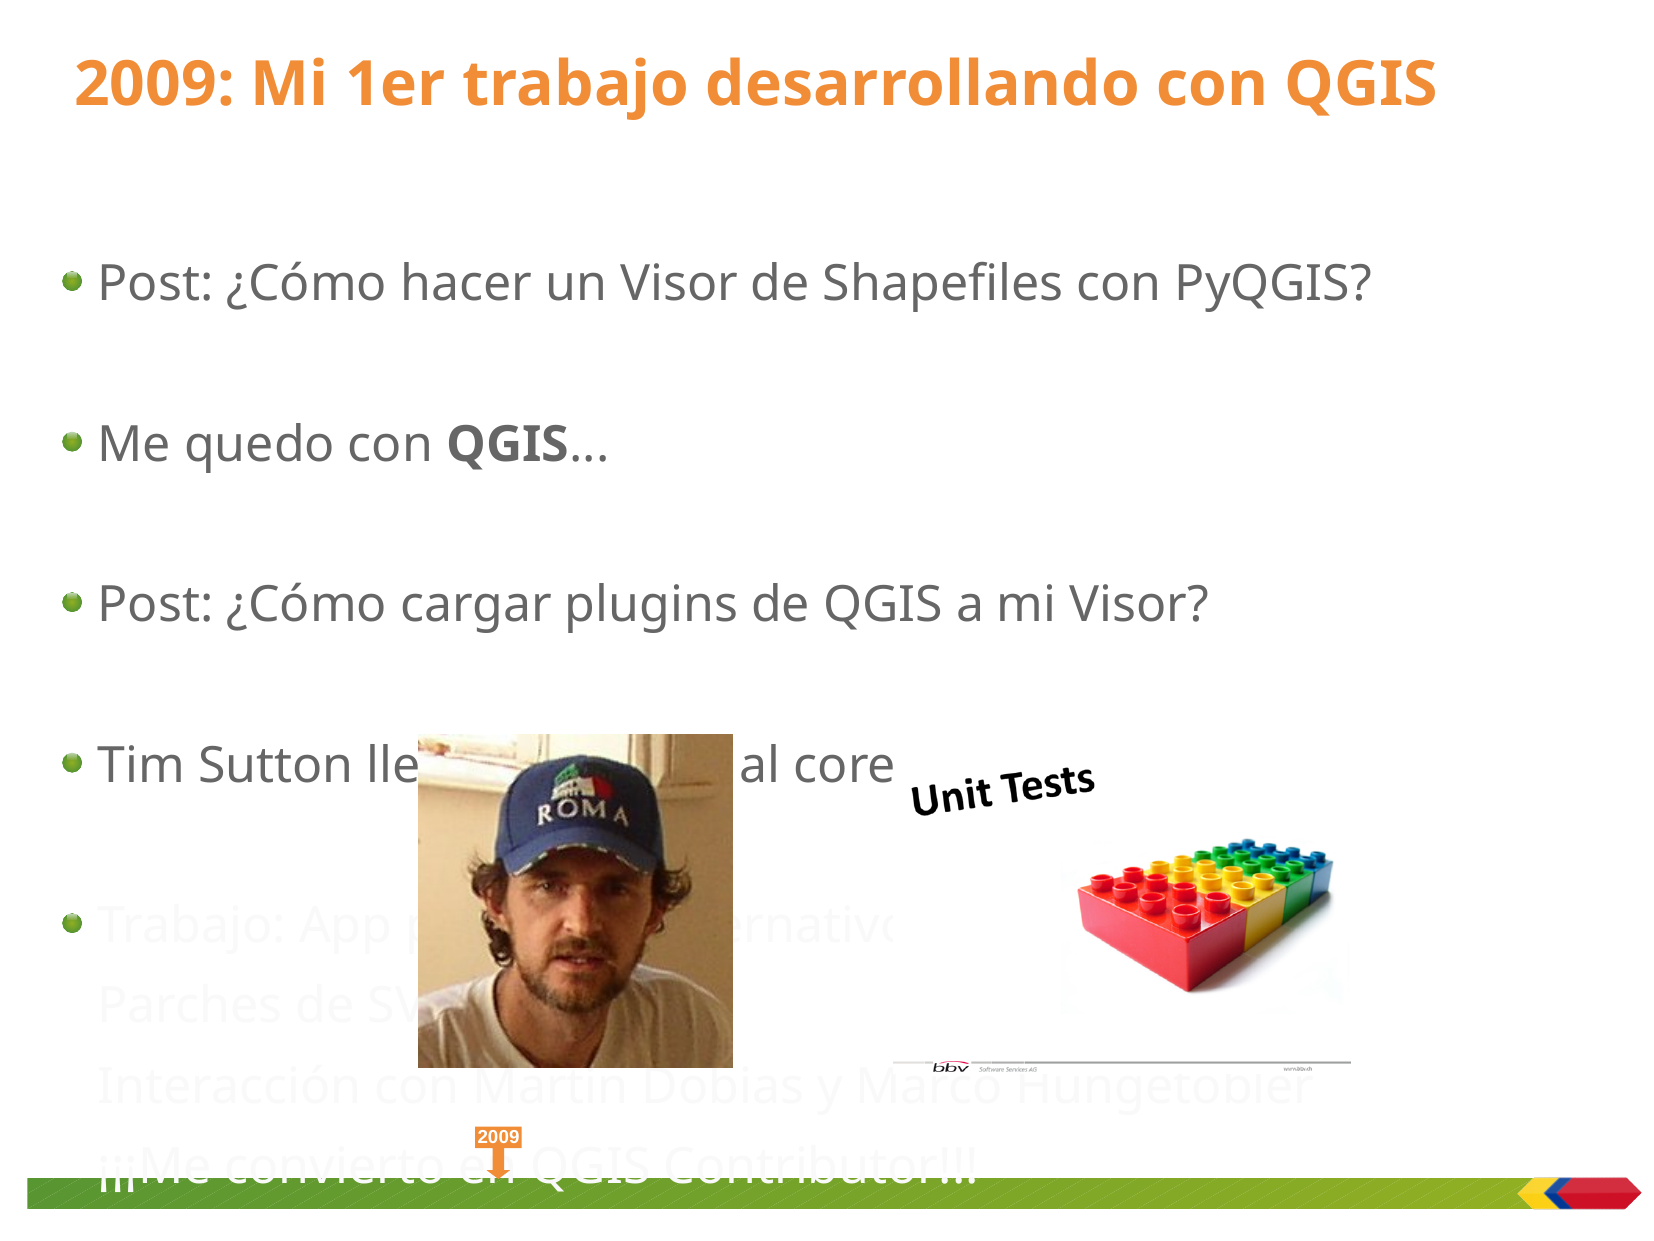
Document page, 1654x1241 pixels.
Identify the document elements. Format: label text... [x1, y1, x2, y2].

title 2009: Mi 1er trabajo desarrollando con QGIS [74, 45, 1599, 118]
picture [893, 731, 1351, 1075]
text_box [27, 1178, 1532, 1209]
text_box 2009 [475, 1126, 522, 1179]
text_box Post: ¿Cómo hacer un Visor de Shapefiles con PyQGIS? Me quedo con QGIS... Post: ¿Cómo cargar plugins de QGIS a mi Visor? Tim Sutton lleva mi trabajo al core Trabajo: App para Usos Alternativos de Suelos Parches de SVN para QGIS Interacción con Martin Dobias y Marco Hungetobler ¡¡¡Me convierto en QGIS Contributor!!! [46, 159, 1605, 1118]
picture [1517, 1131, 1642, 1241]
picture [418, 734, 733, 1068]
